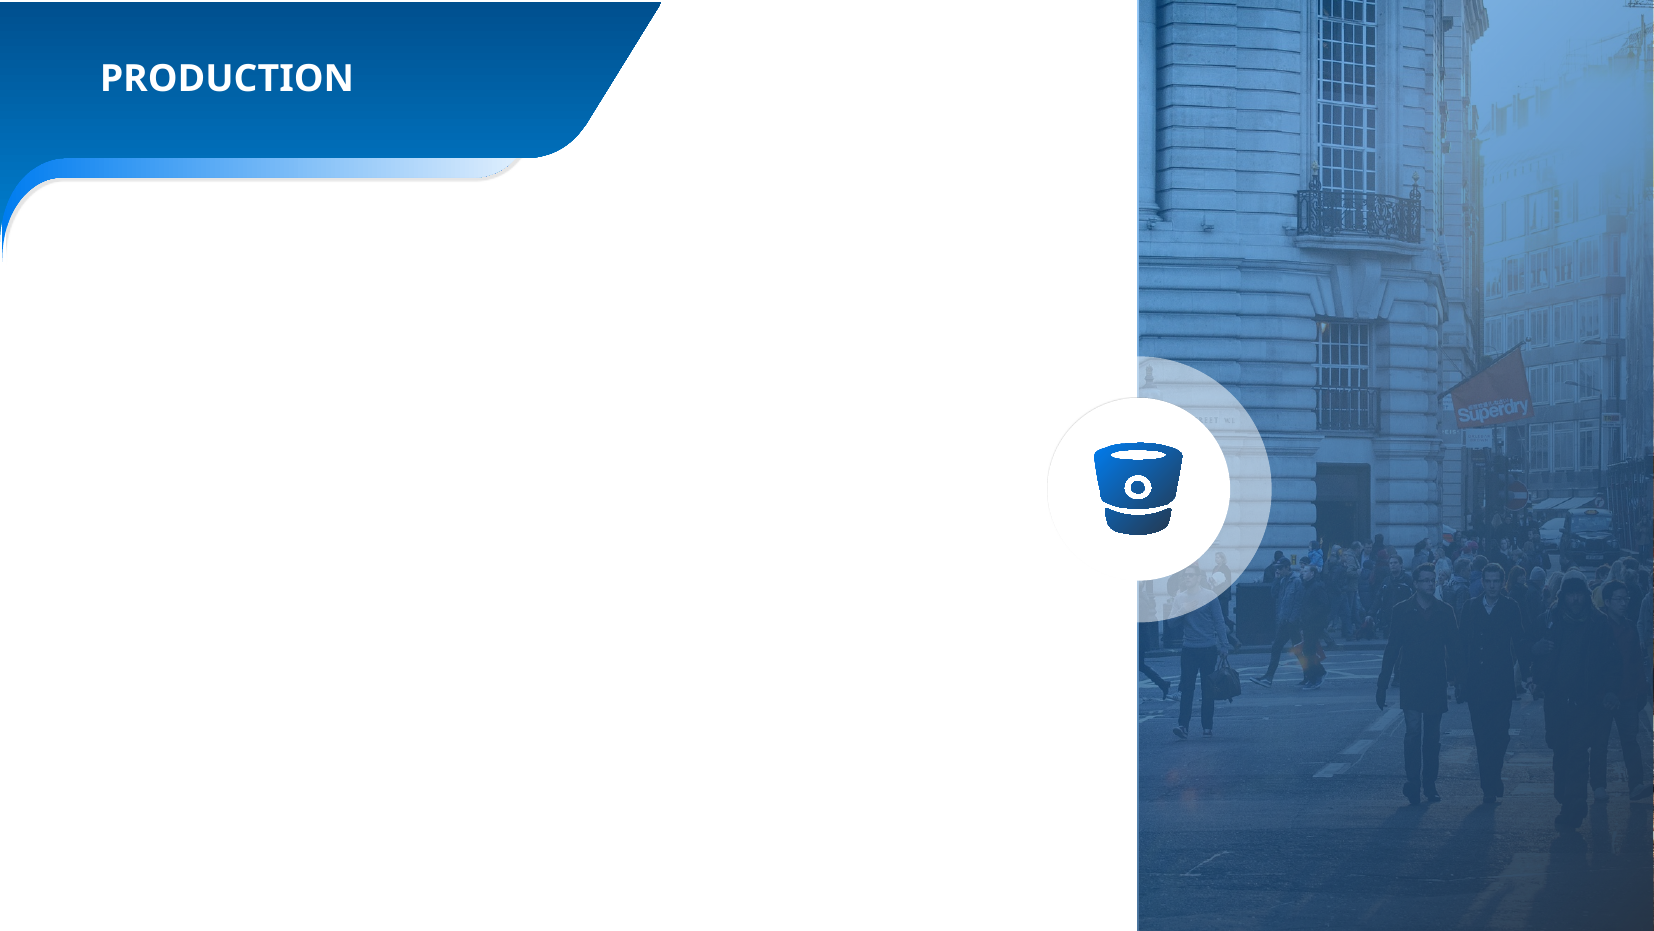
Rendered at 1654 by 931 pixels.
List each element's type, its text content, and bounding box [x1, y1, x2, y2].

text_box PRODUCTION [84, 46, 370, 107]
text_box [1005, 0, 1654, 931]
text_box [0, 2, 662, 263]
